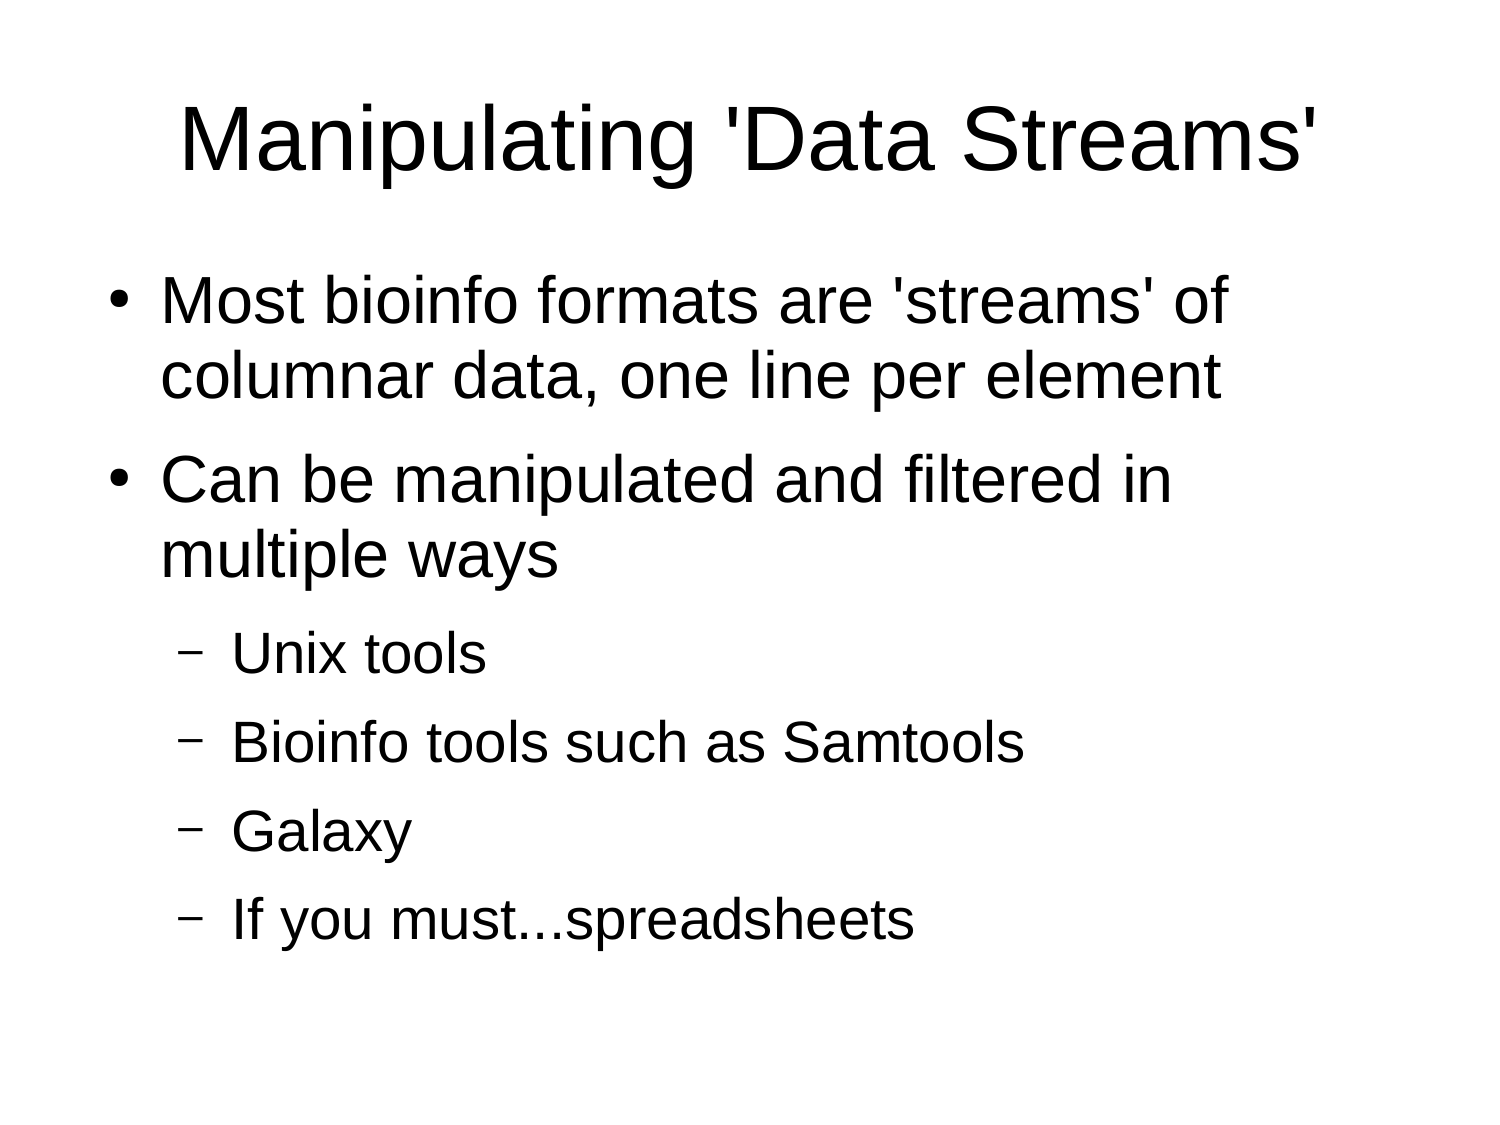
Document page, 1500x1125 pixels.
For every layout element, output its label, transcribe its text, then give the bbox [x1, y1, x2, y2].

title Manipulating 'Data Streams' [75, 44, 1425, 233]
list Most bioinfo formats are 'streams' of columnar data, one line per element Can be manipulated and filtered in multiple ways Unix tools Bioinfo tools such as Samtools Galaxy If you must...spreadsheets [89, 263, 1385, 1056]
